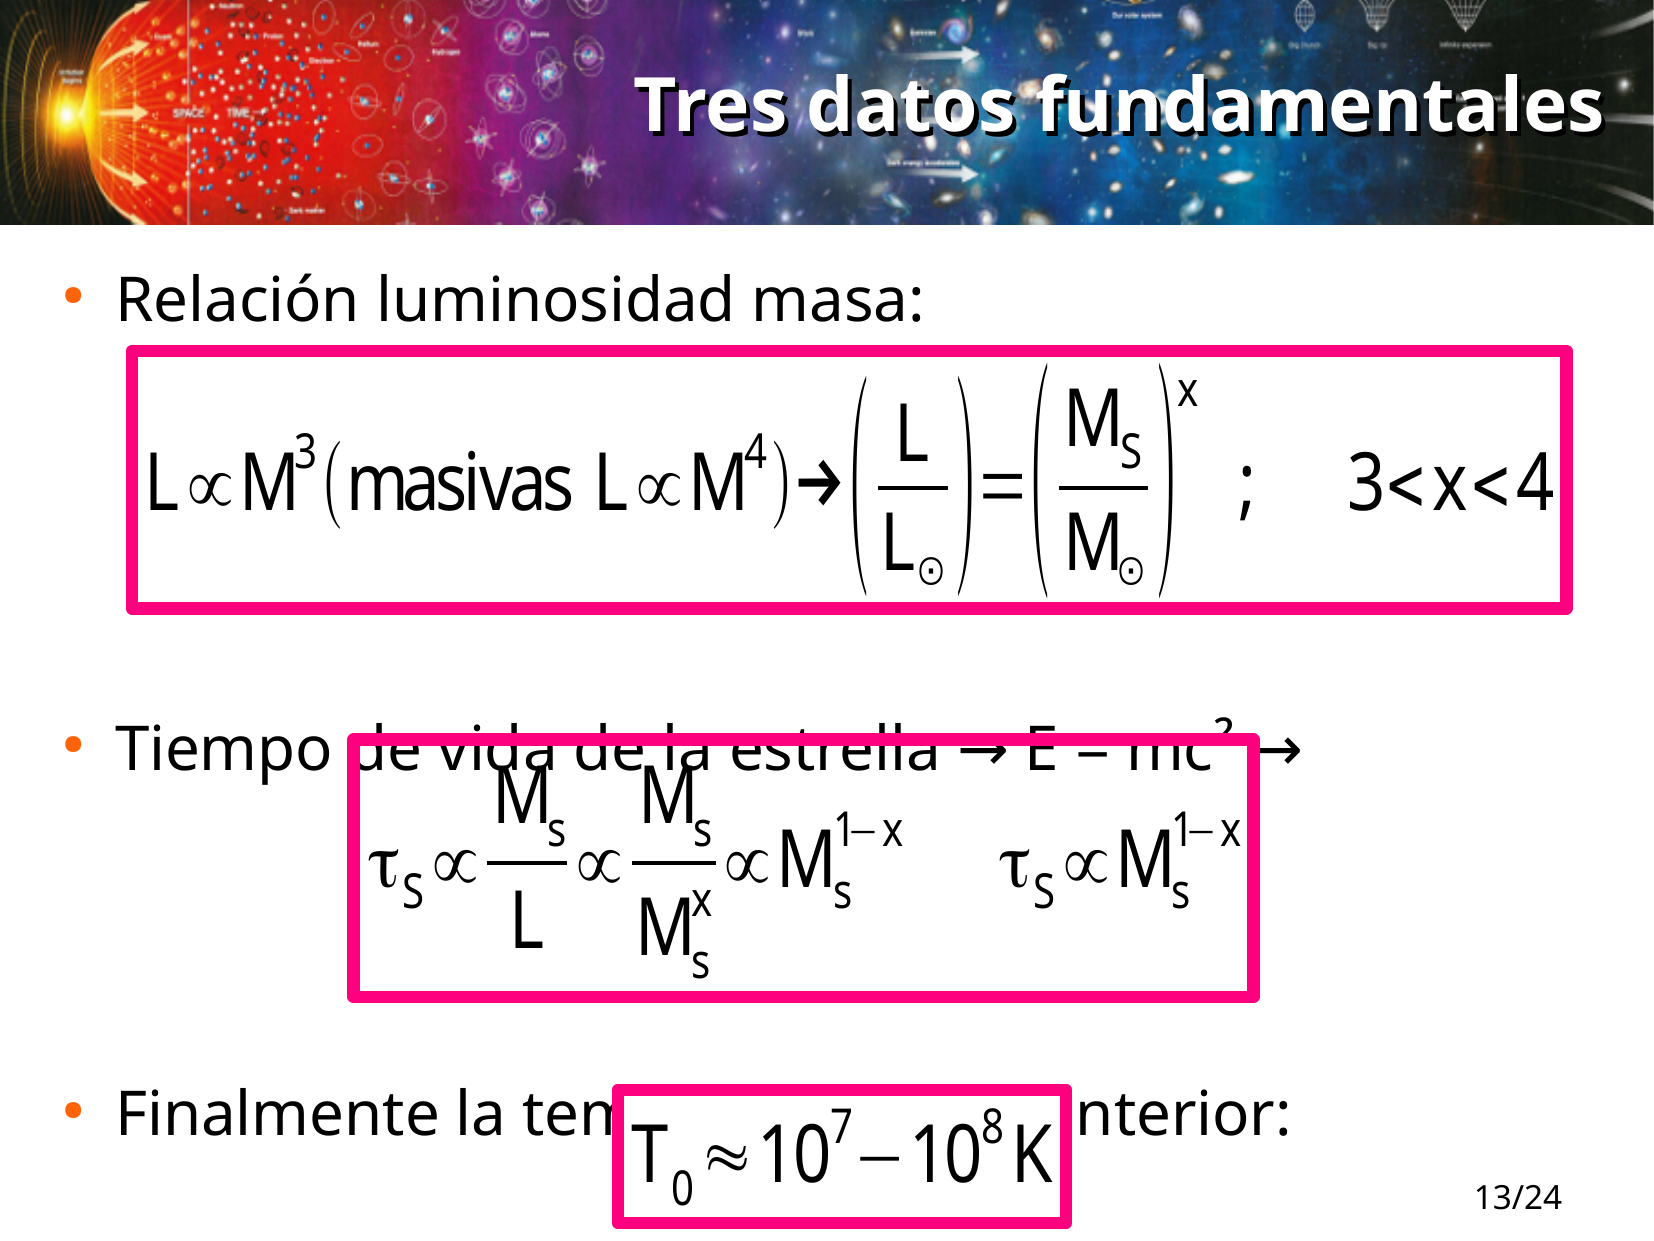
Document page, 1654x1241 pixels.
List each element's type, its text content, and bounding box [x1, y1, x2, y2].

chart [359, 745, 1248, 991]
picture [0, 0, 1654, 225]
chart [138, 357, 1561, 603]
chart [624, 1096, 1060, 1217]
title Tres datos fundamentales [45, 15, 1606, 191]
list Relación luminosidad masa: Tiempo de vida de la estrella → E = mc² → Finalmente la temperatura en el interior: [45, 255, 1606, 1156]
